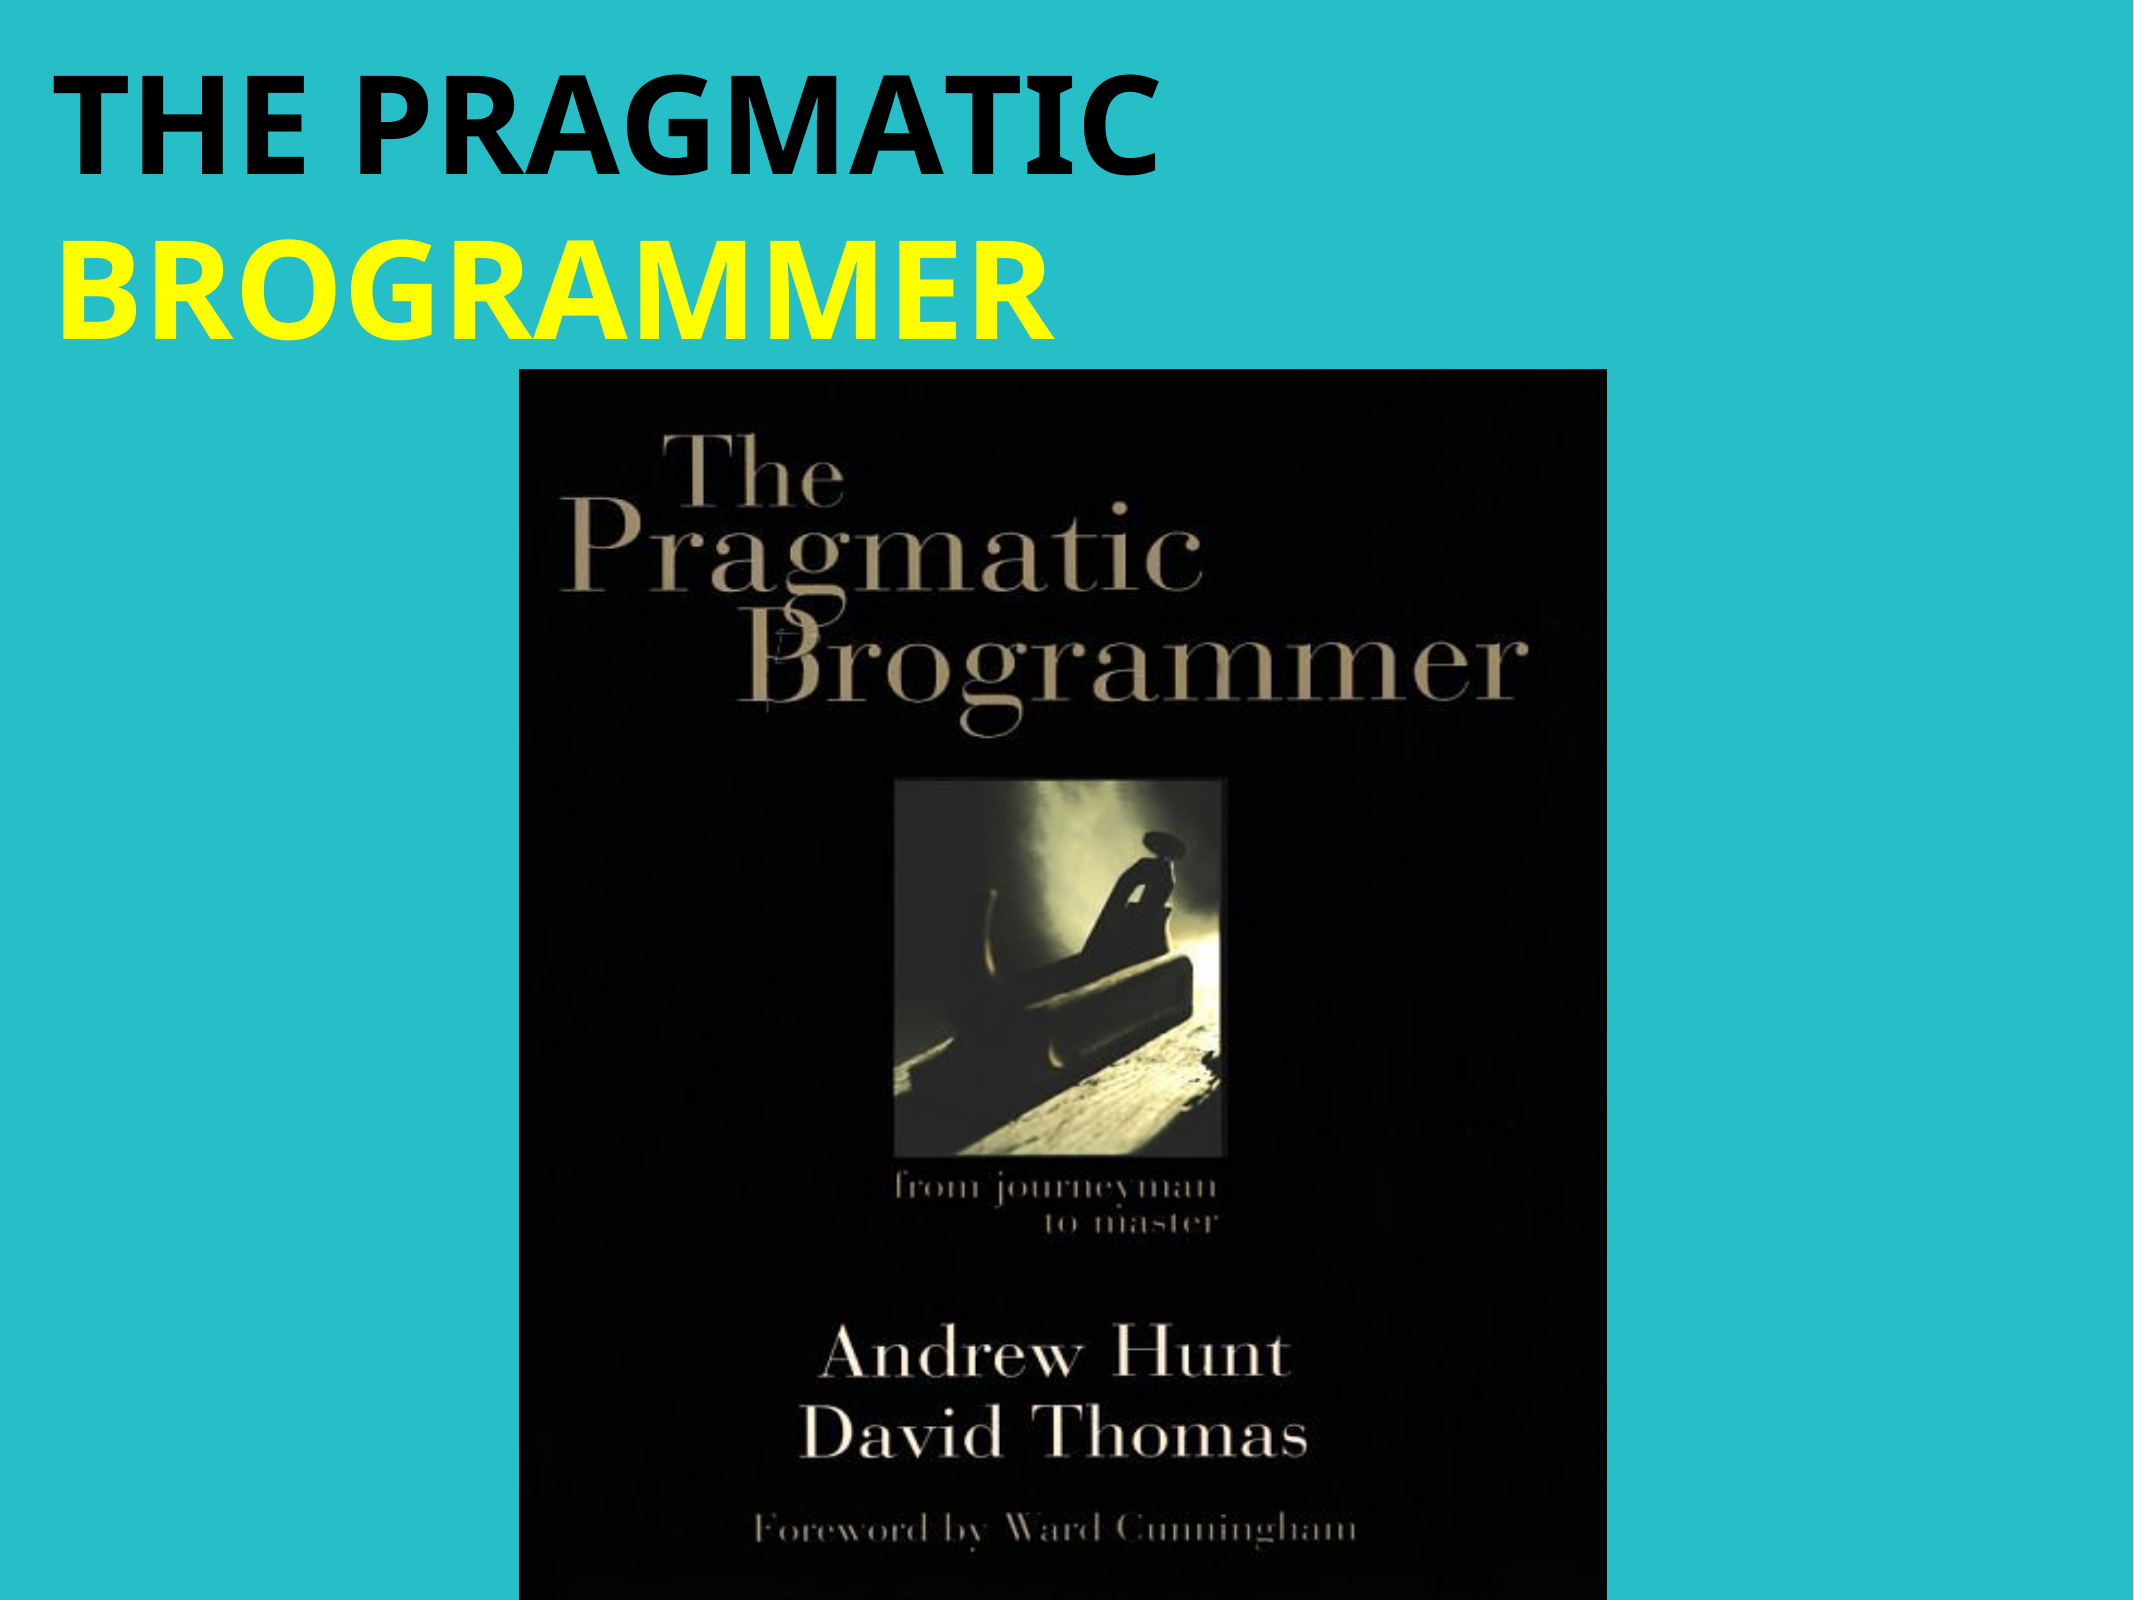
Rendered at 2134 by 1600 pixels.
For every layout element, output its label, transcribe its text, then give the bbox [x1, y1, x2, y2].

picture [519, 369, 1607, 1600]
text_box THE PRAGMATIC BROGRAMMER [41, 37, 2134, 483]
